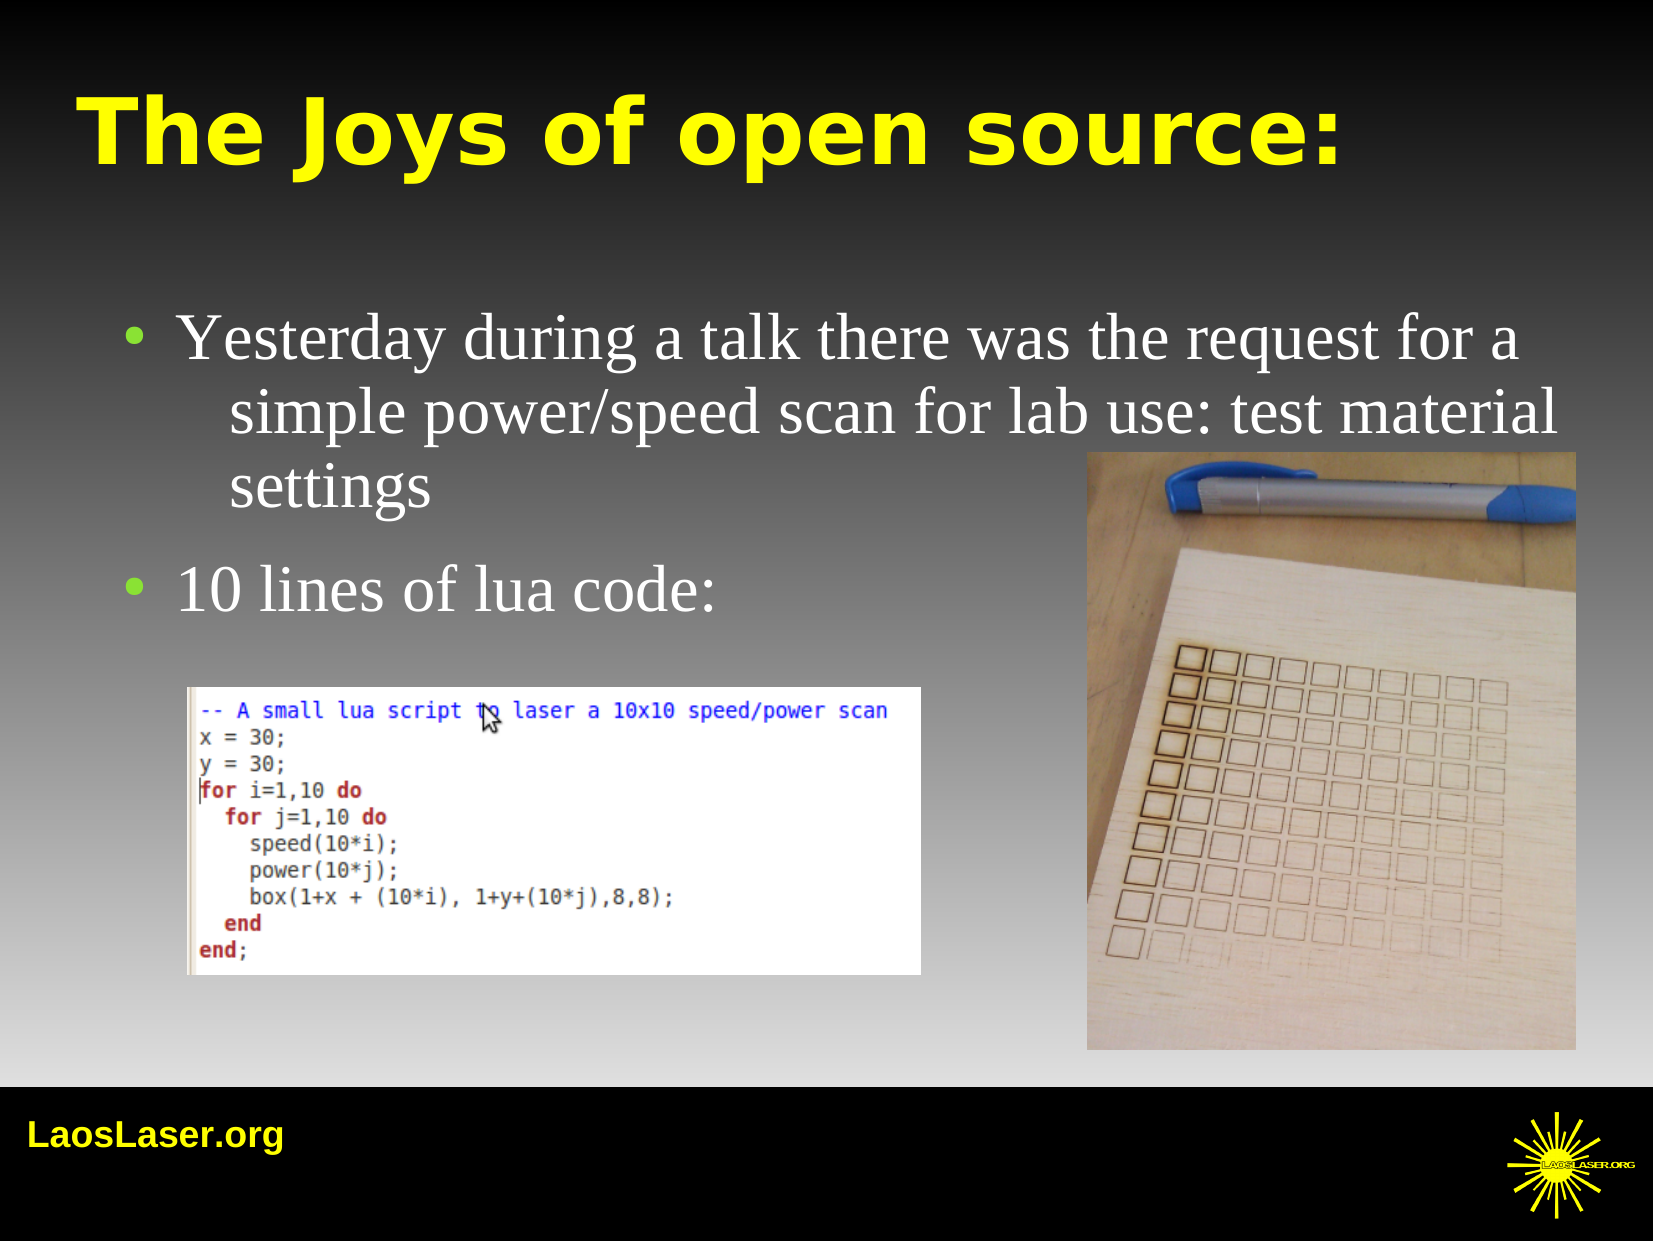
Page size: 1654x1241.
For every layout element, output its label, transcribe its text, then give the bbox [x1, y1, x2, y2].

list Yesterday during a talk there was the request for a simple power/speed scan for lab use: test material settings 10 lines of lua code: [87, 300, 1576, 1045]
picture [1502, 1108, 1640, 1225]
picture [187, 687, 921, 976]
picture [1087, 452, 1576, 1051]
title The Joys of open source: [76, 36, 1565, 229]
